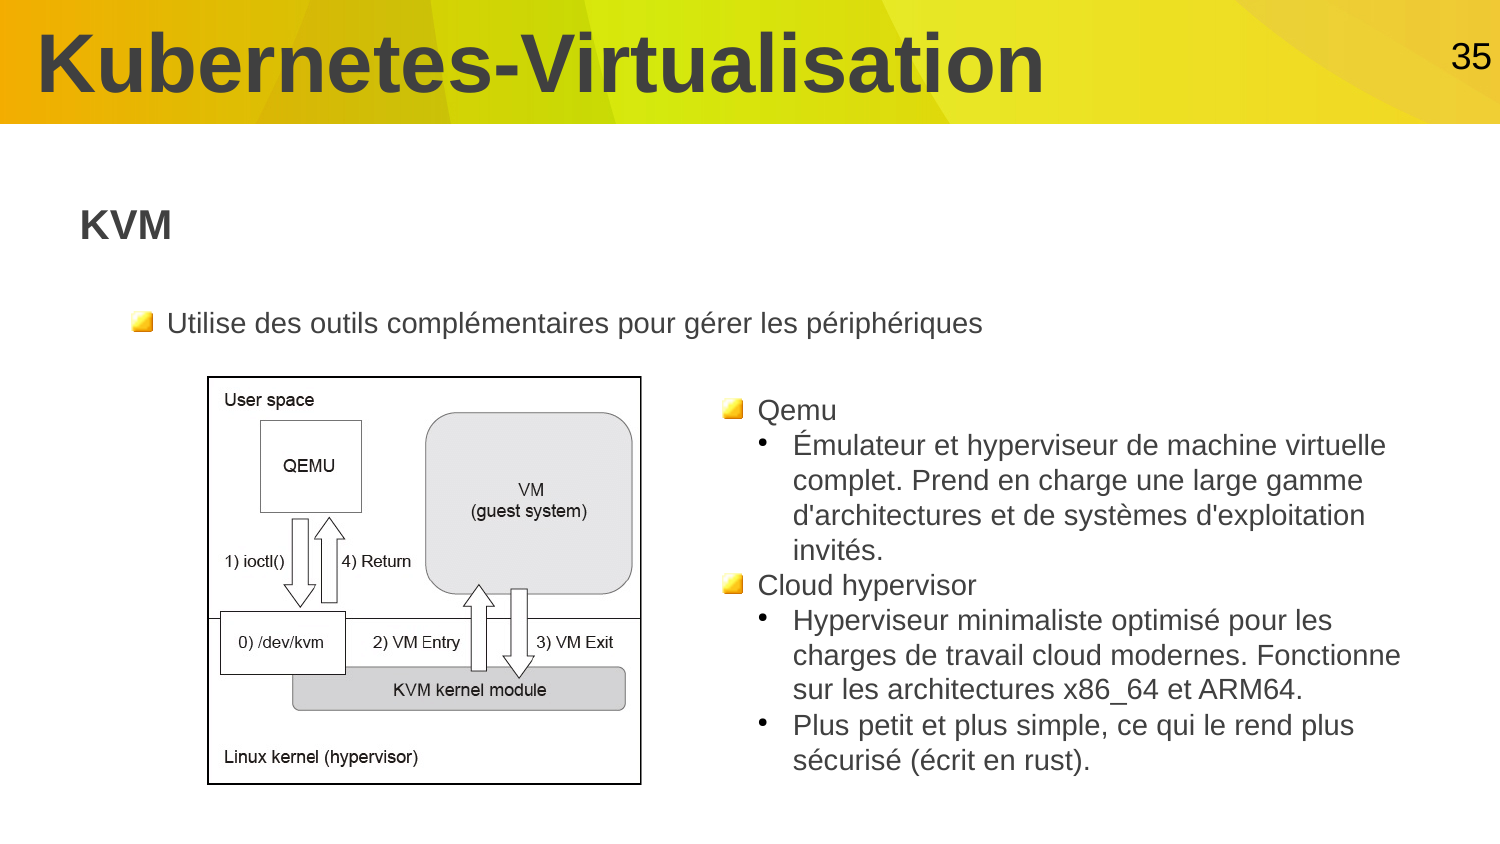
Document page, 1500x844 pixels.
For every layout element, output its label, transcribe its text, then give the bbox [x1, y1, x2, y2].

text_box <numéro> [1321, 35, 1493, 106]
picture [0, 0, 1500, 844]
text_box Utilise des outils complémentaires pour gérer les périphériques [66, 296, 1211, 721]
text_box KVM [64, 185, 1459, 261]
text_box Qemu Émulateur et hyperviseur de machine virtuelle complet. Prend en charge une large gamme d'architectures et de systèmes d'exploitation invités. Cloud hypervisor Hyperviseur minimaliste optimisé pour les charges de travail cloud modernes. Fonctionne sur les architectures x86_64 et ARM64. Plus petit et plus simple, ce qui le rend plus sécurisé (écrit en rust). [657, 383, 1418, 808]
text_box Kubernetes-Virtualisation [0, 0, 1498, 130]
